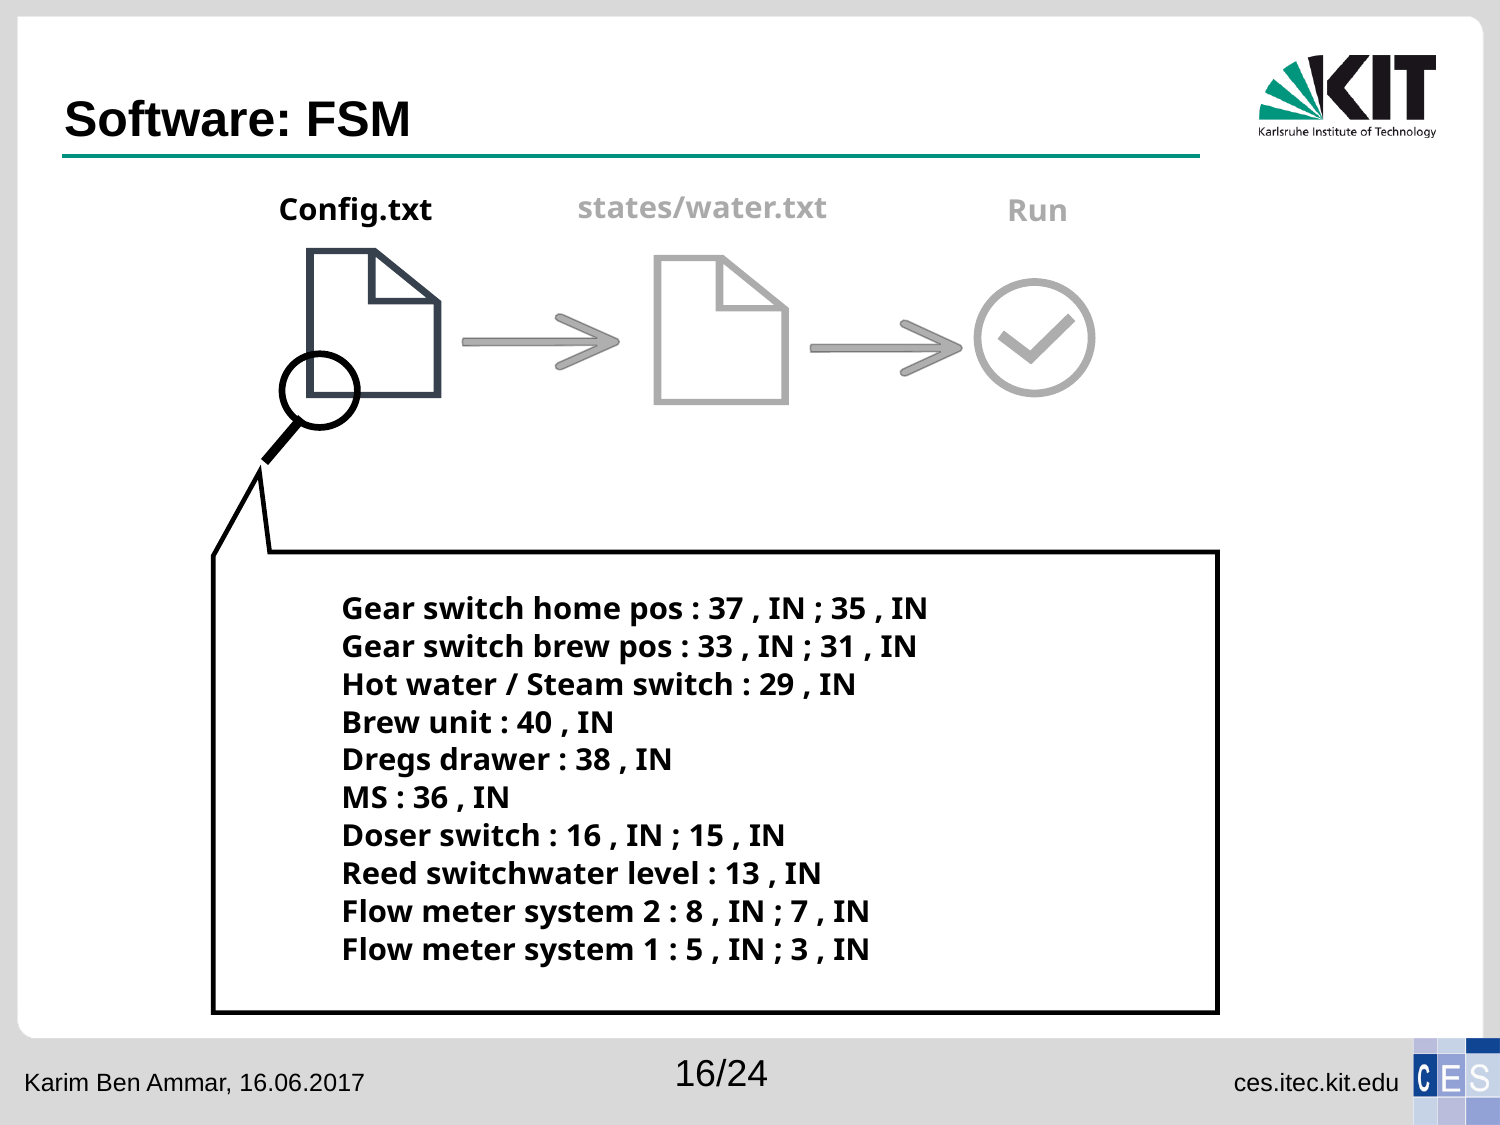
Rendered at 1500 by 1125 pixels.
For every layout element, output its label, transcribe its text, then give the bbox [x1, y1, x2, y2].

picture [0, 0, 1500, 1125]
title Software: FSM [64, 54, 1198, 147]
text_box 16/24 [659, 1045, 783, 1117]
